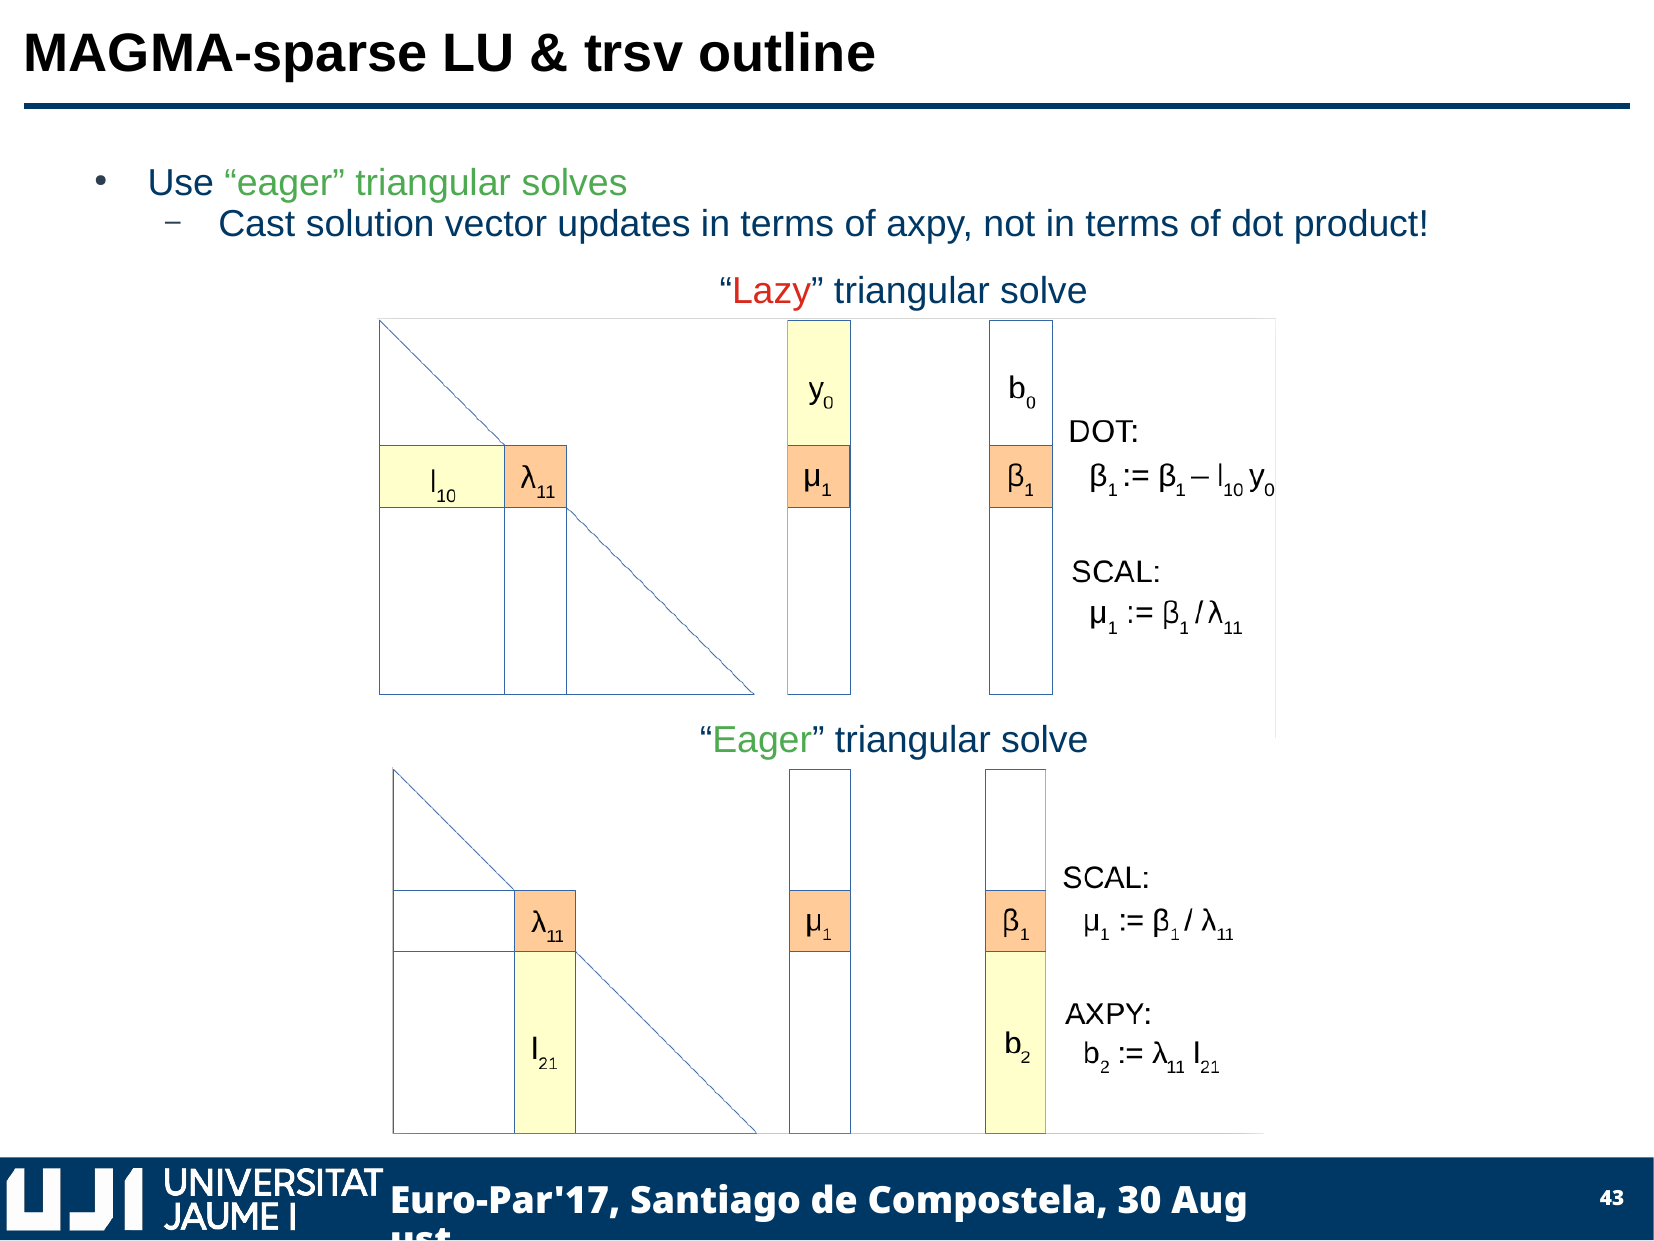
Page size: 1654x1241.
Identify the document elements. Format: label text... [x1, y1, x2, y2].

picture [0, 1158, 390, 1241]
text_box Use “eager” triangular solves Cast solution vector updates in terms of axpy, not in terms of dot product! [61, 153, 1583, 291]
text_box “Eager” triangular solve [685, 711, 1104, 768]
title MAGMA-sparse LU & trsv outline [23, 0, 1630, 107]
picture [377, 318, 1276, 738]
text_box “Lazy” triangular solve [704, 262, 1103, 319]
picture [392, 767, 1264, 1134]
